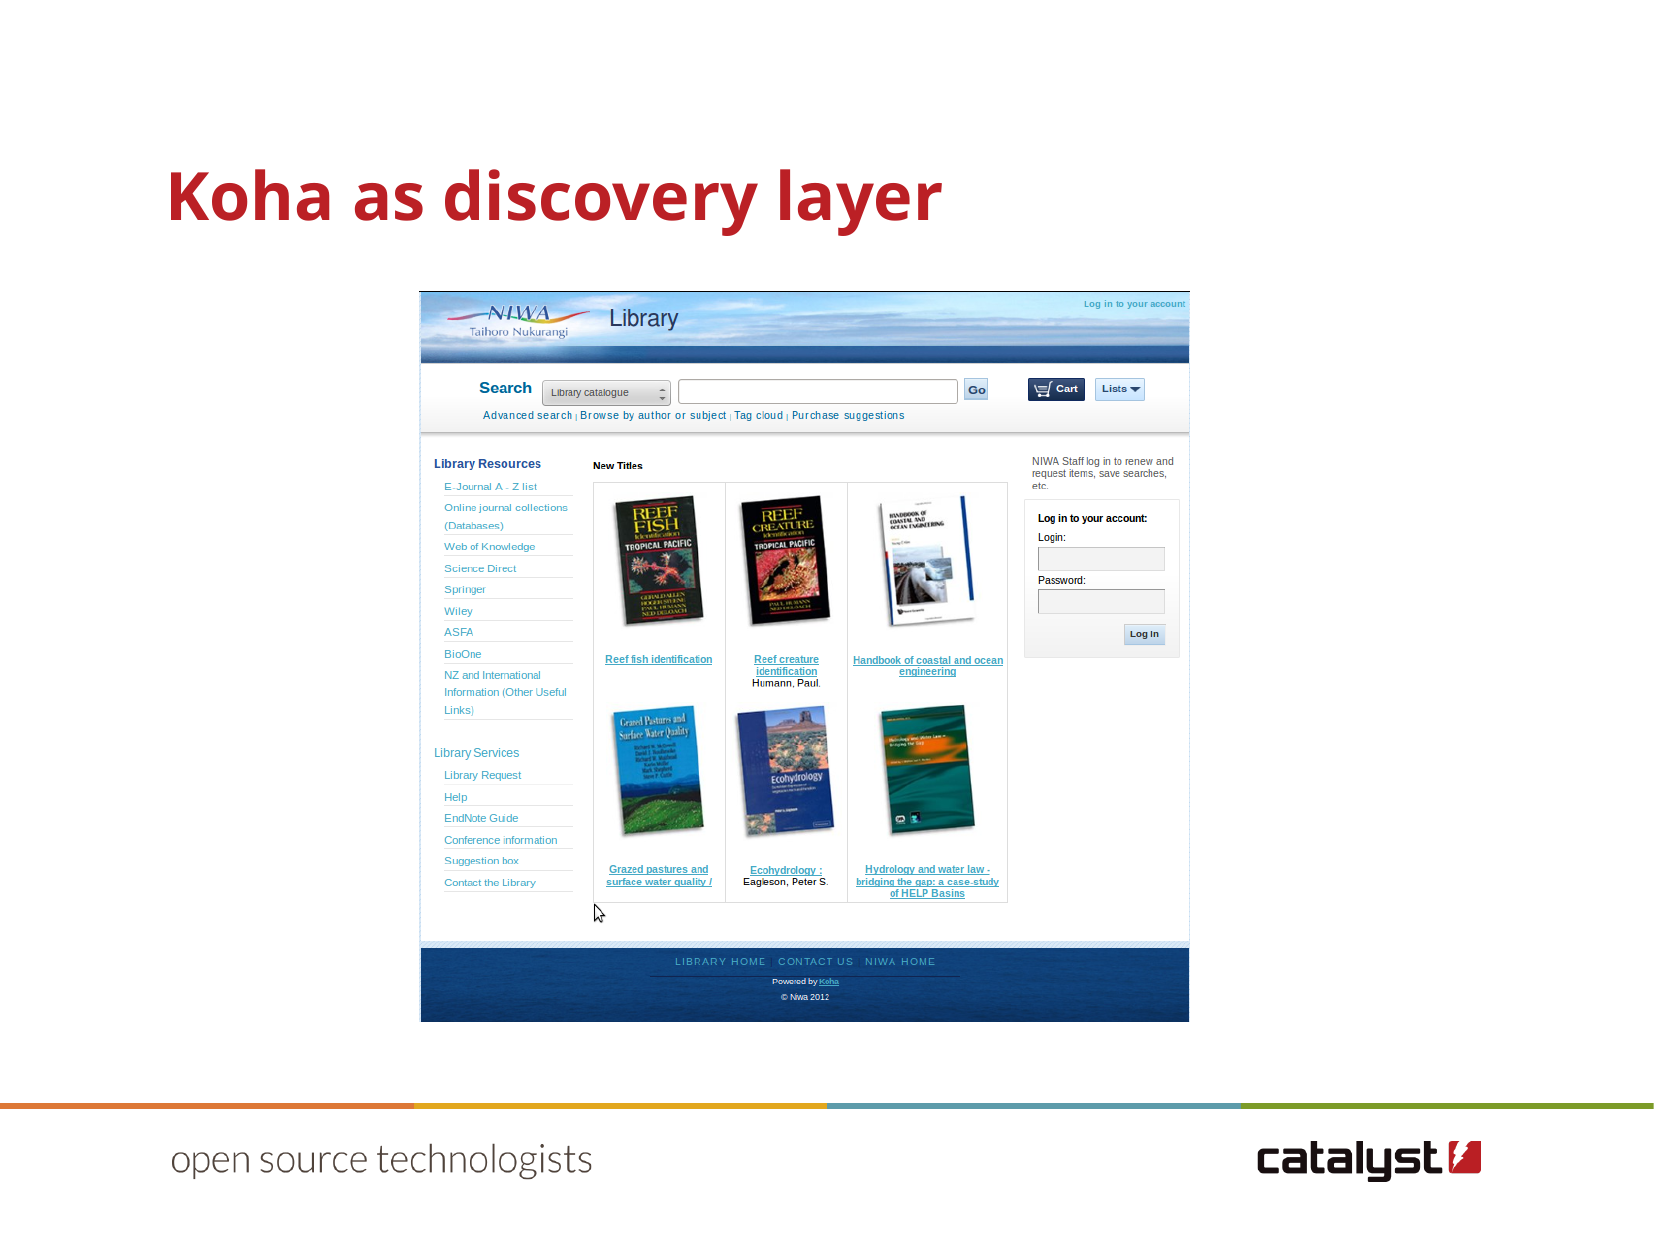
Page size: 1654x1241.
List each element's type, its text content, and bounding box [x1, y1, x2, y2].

picture [0, 1103, 1654, 1182]
title Koha as discovery layer [165, 90, 1489, 298]
picture [419, 291, 1190, 1022]
